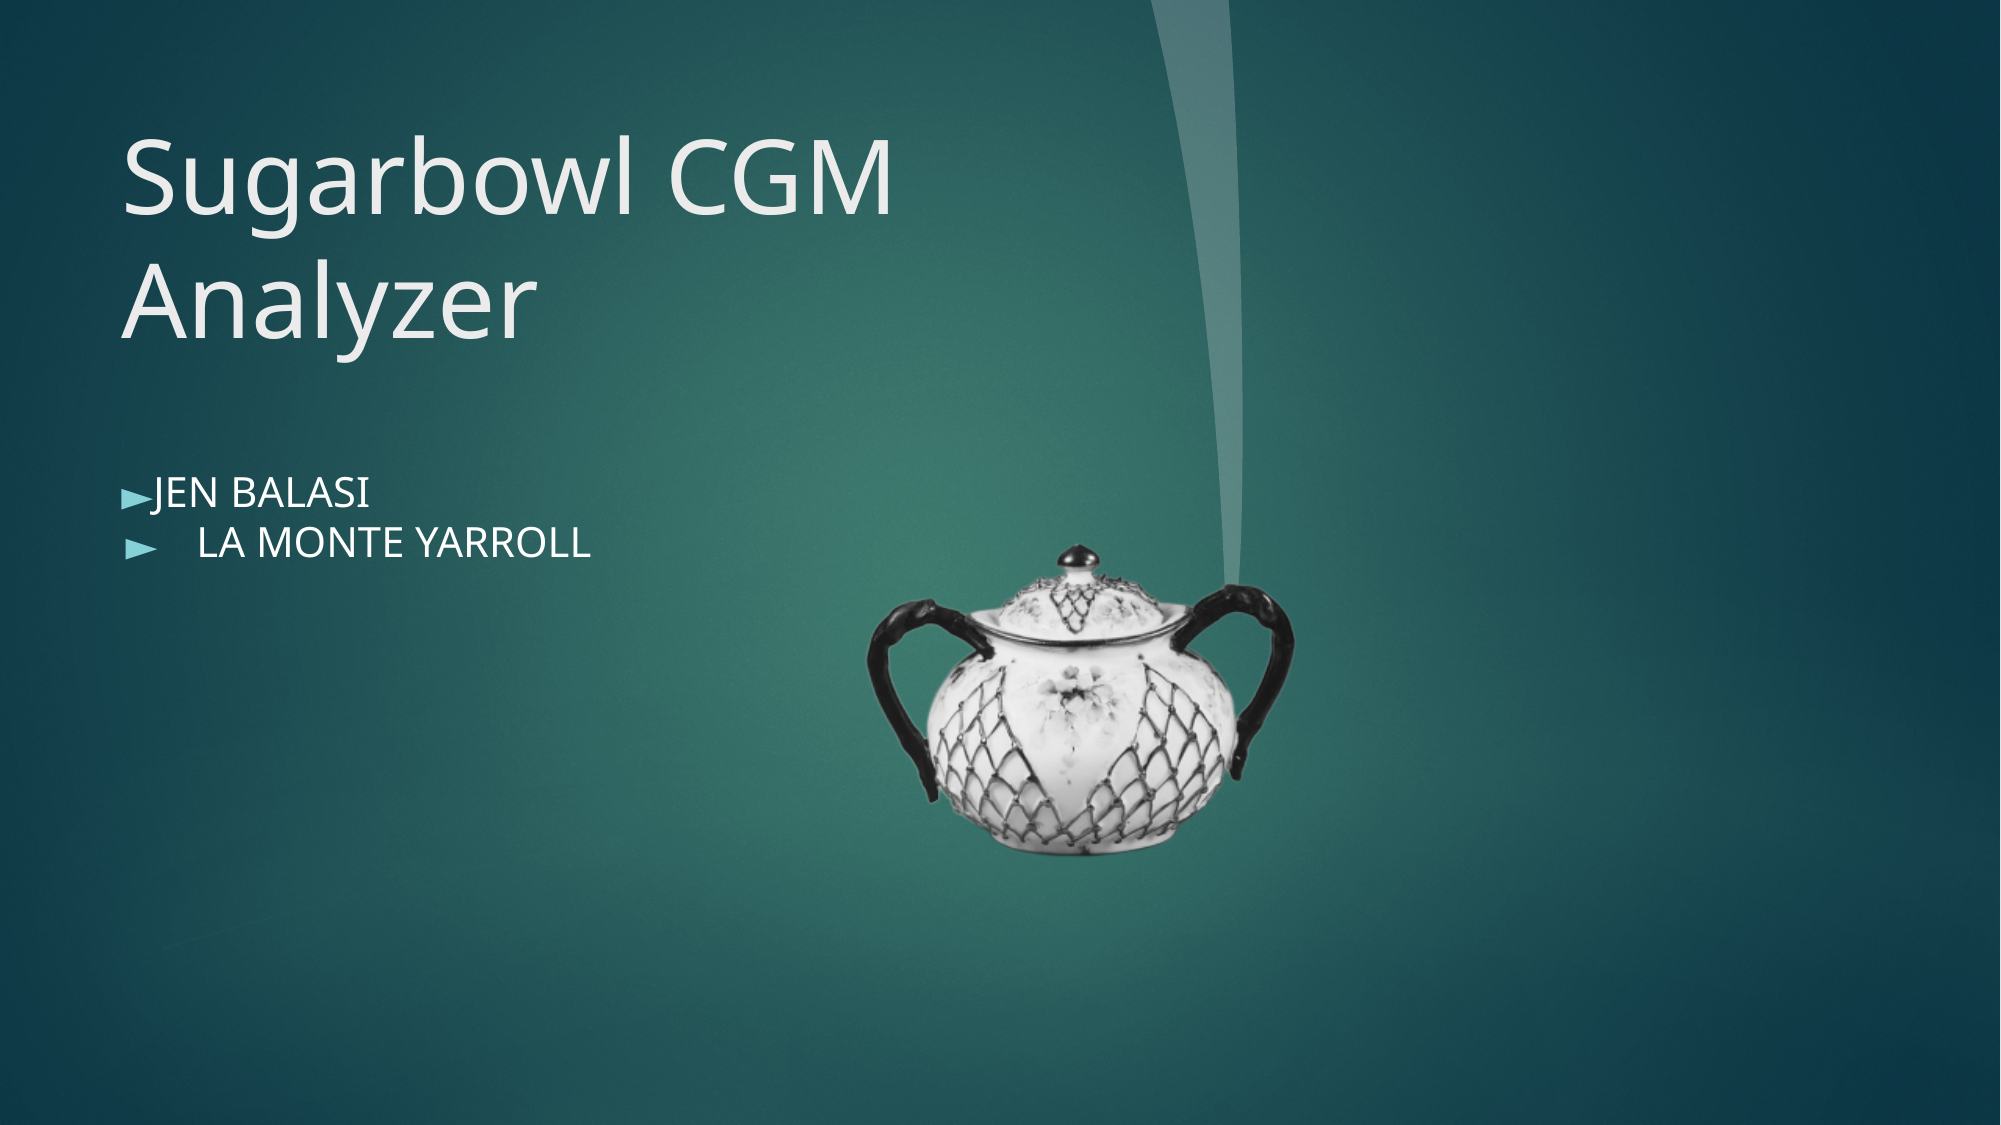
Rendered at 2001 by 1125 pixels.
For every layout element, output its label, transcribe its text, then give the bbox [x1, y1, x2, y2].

text_box [0, 0, 2000, 1125]
picture [704, 400, 1453, 969]
subtitle JEN BALASI LA MONTE YARROLL [106, 458, 1122, 1021]
title Sugarbowl CGM Analyzer [106, 103, 1122, 370]
